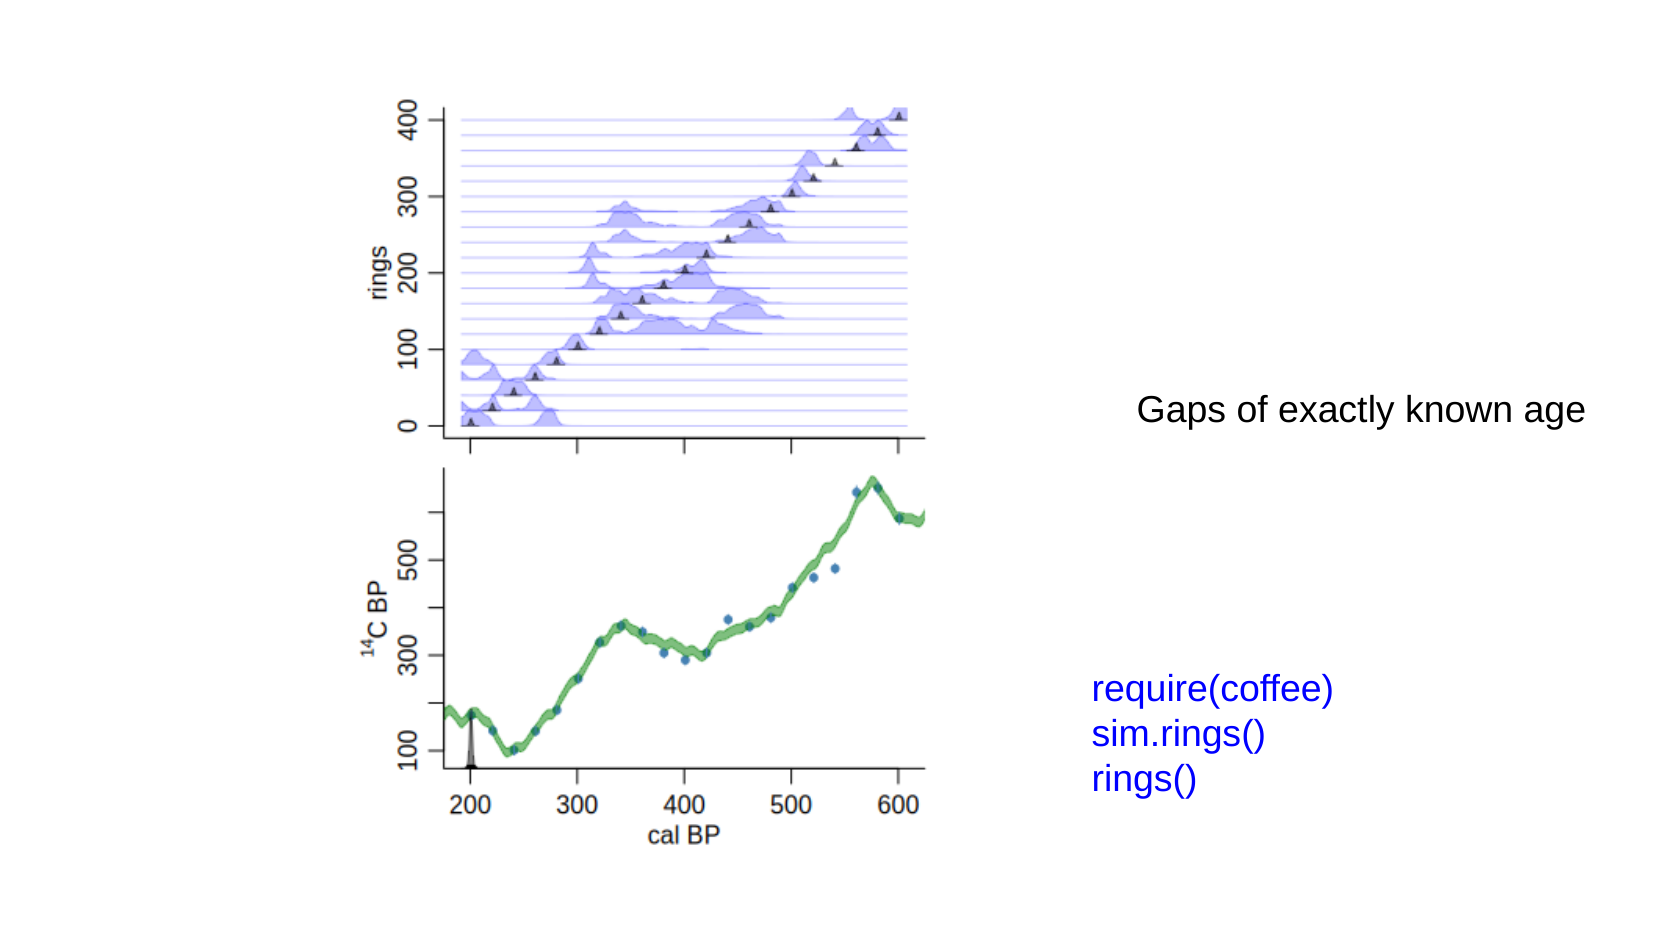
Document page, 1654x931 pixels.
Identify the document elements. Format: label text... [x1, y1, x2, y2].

picture [354, 78, 955, 859]
text_box require(coffee) sim.rings() rings() [1076, 656, 1349, 798]
text_box Gaps of exactly known age [1121, 377, 1601, 435]
